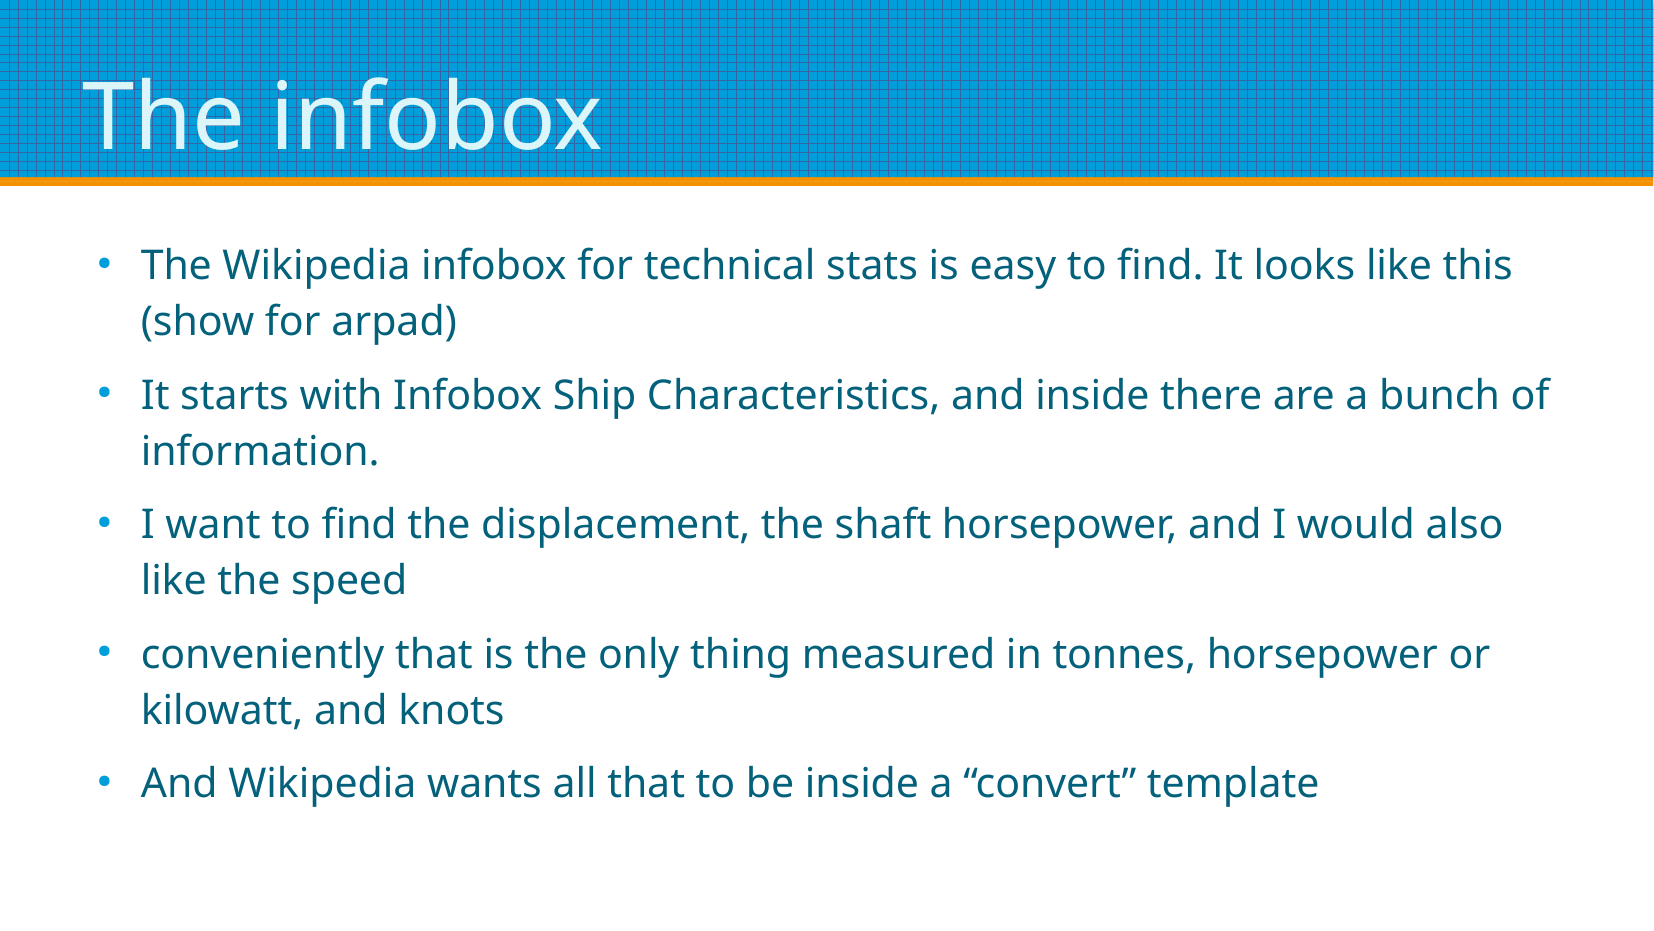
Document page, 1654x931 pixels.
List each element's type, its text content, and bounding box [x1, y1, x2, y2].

list The Wikipedia infobox for technical stats is easy to find. It looks like this (show for arpad) It starts with Infobox Ship Characteristics, and inside there are a bunch of information. I want to find the displacement, the shaft horsepower, and I would also like the speed conveniently that is the only thing measured in tonnes, horsepower or kilowatt, and knots And Wikipedia wants all that to be inside a “convert” template [82, 236, 1571, 813]
title The infobox [82, 14, 1571, 178]
